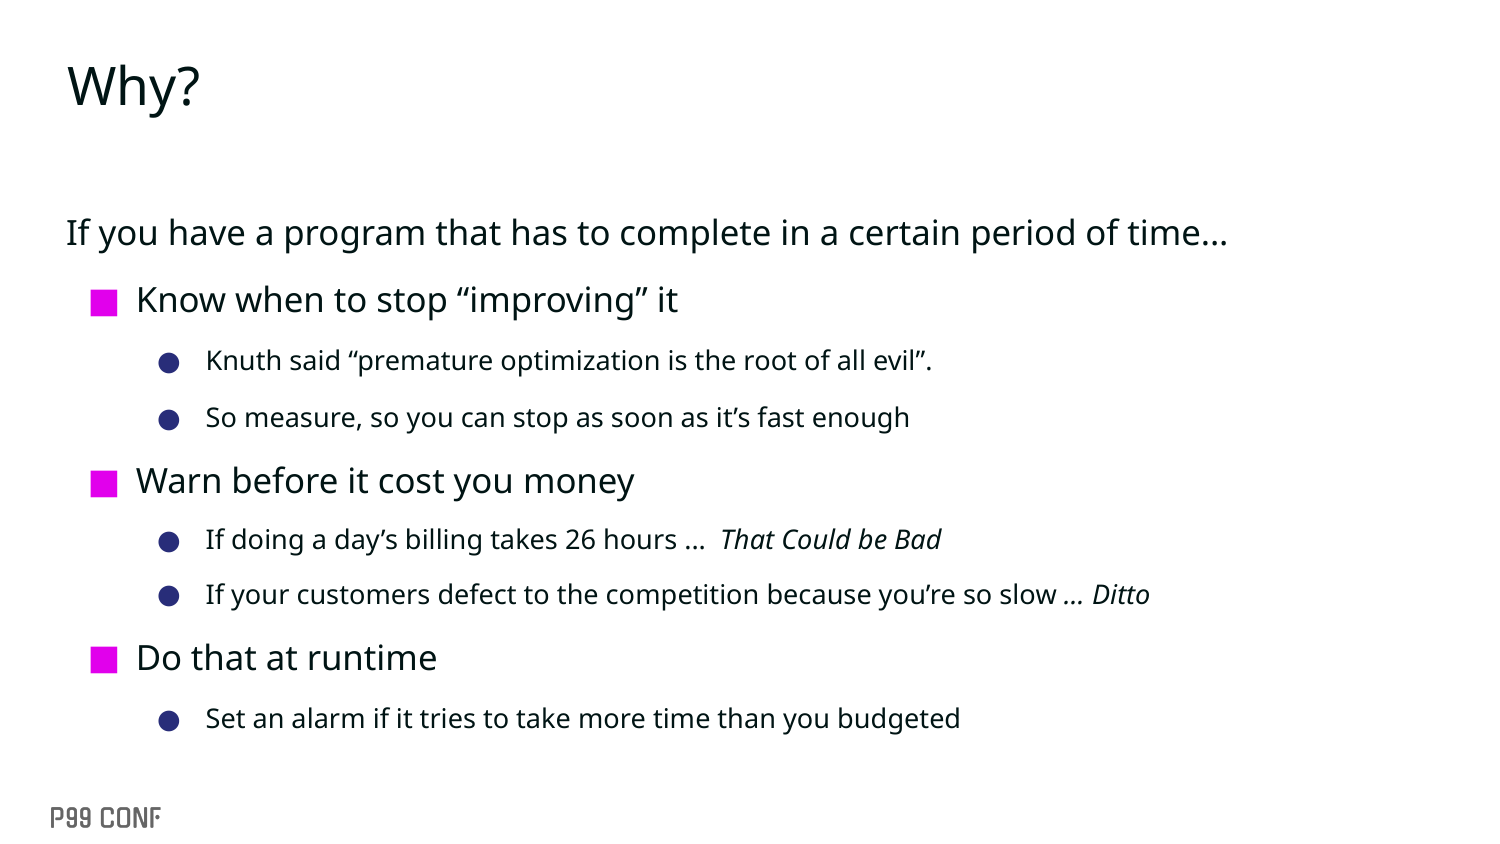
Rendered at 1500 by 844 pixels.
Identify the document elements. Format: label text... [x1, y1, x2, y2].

title Why? [52, 37, 1451, 132]
picture [51, 807, 161, 828]
list If you have a program that has to complete in a certain period of time... Know when to stop “improving” it Knuth said “premature optimization is the root of all evil”. So measure, so you can stop as soon as it’s fast enough Warn before it cost you money If doing a day’s billing takes 26 hours ... That Could be Bad If your customers defect to the competition because you’re so slow … Ditto Do that at runtime Set an alarm if it tries to take more time than you budgeted [51, 189, 1449, 750]
